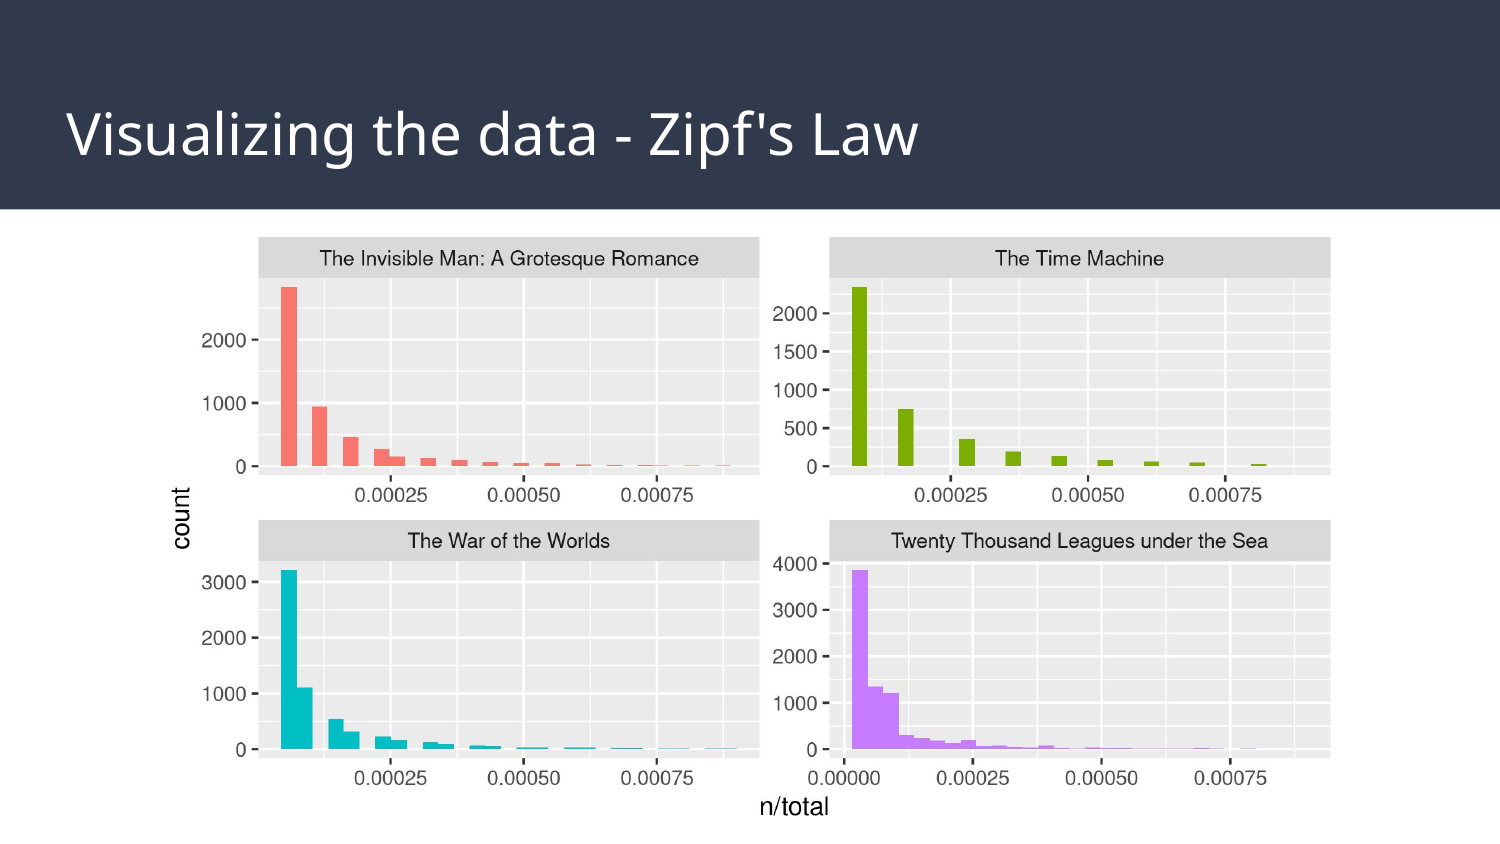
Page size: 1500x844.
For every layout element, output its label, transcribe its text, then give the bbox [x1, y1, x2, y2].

picture [157, 224, 1343, 834]
title Visualizing the data - Zipf's Law [51, 82, 1449, 185]
